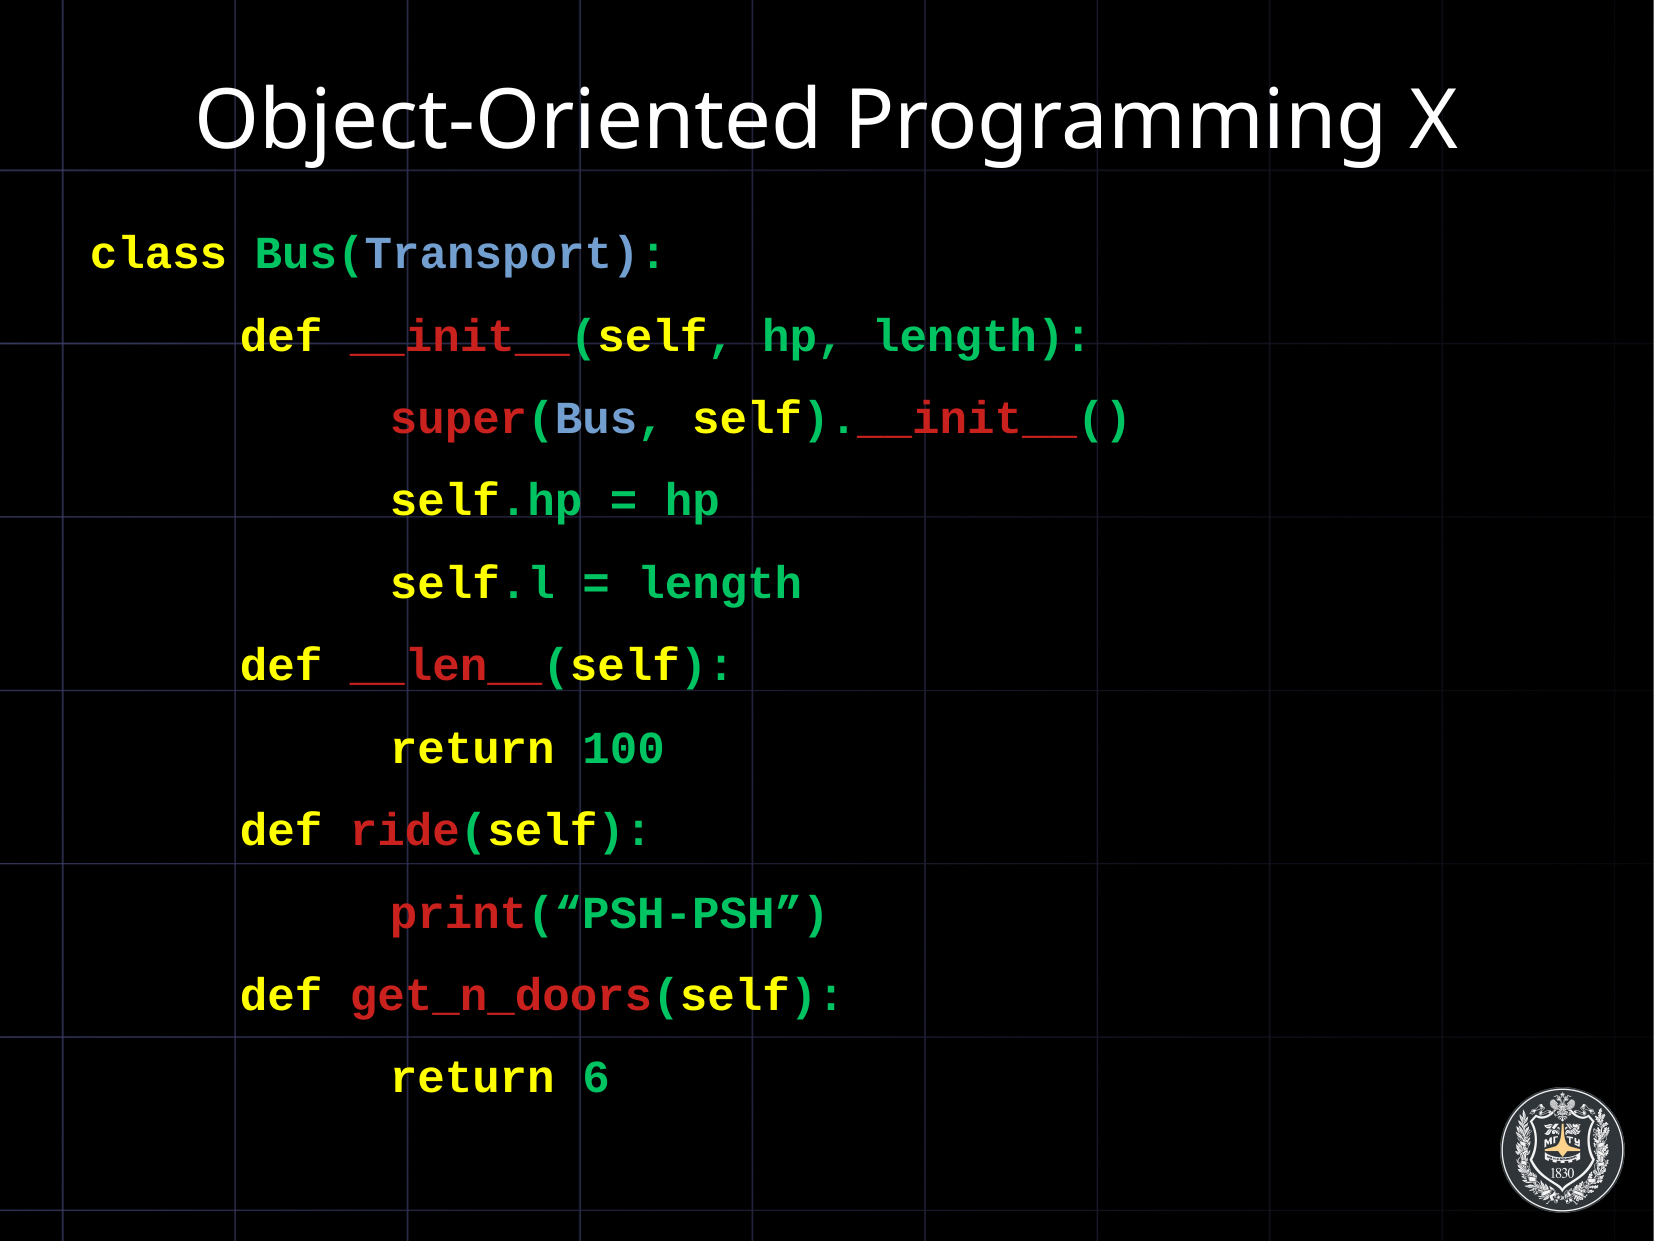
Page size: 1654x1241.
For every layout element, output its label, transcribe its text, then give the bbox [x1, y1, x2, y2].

text_box class Bus(Transport): def __init__(self, hp, length): super(Bus, self).__init__() self.hp = hp self.l = length def __len__(self): return 100 def ride(self): print(“PSH-PSH”) def get_n_doors(self): return 6 [74, 187, 1575, 1241]
picture [0, 0, 1654, 1241]
text_box Object-Oriented Programming X [82, 37, 1571, 193]
